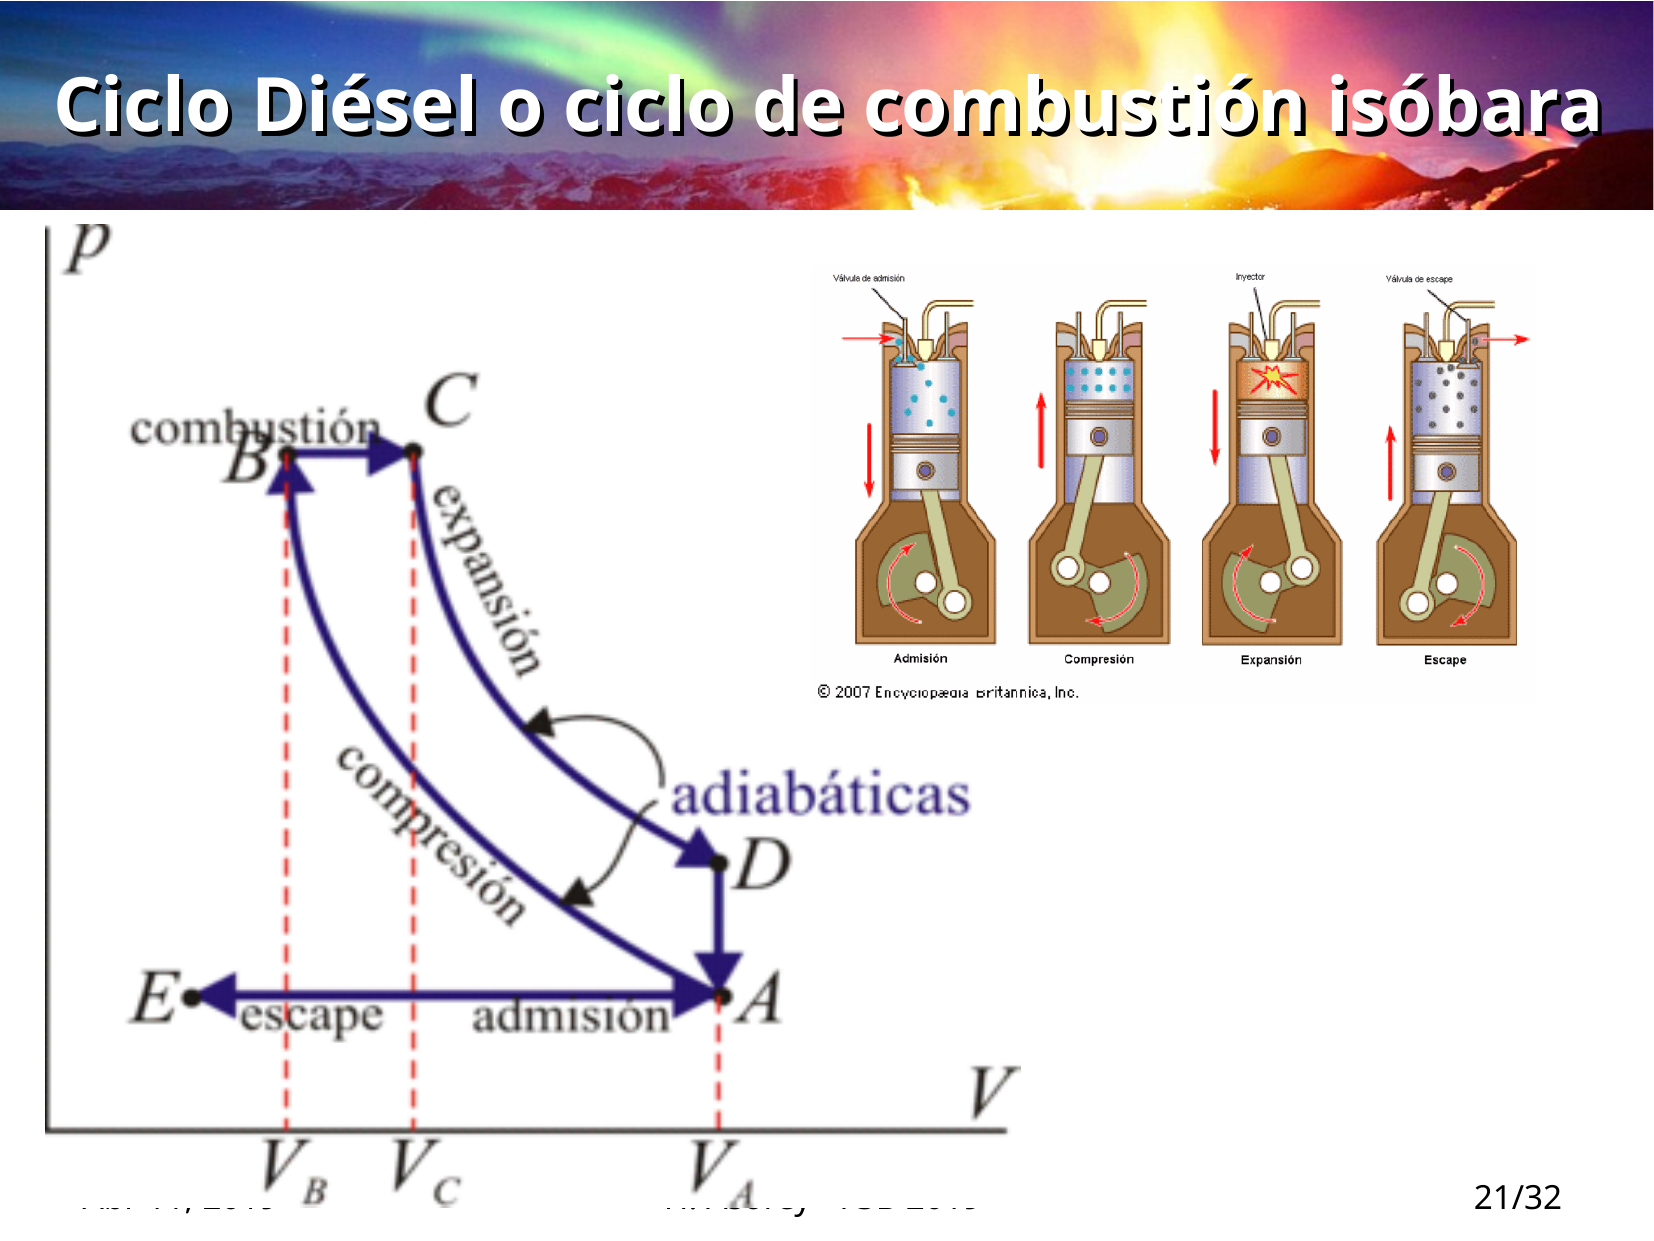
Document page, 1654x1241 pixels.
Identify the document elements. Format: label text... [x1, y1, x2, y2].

picture [45, 224, 1536, 1208]
picture [0, 1, 1654, 210]
title Ciclo Diésel o ciclo de combustión isóbara [45, 15, 1606, 191]
